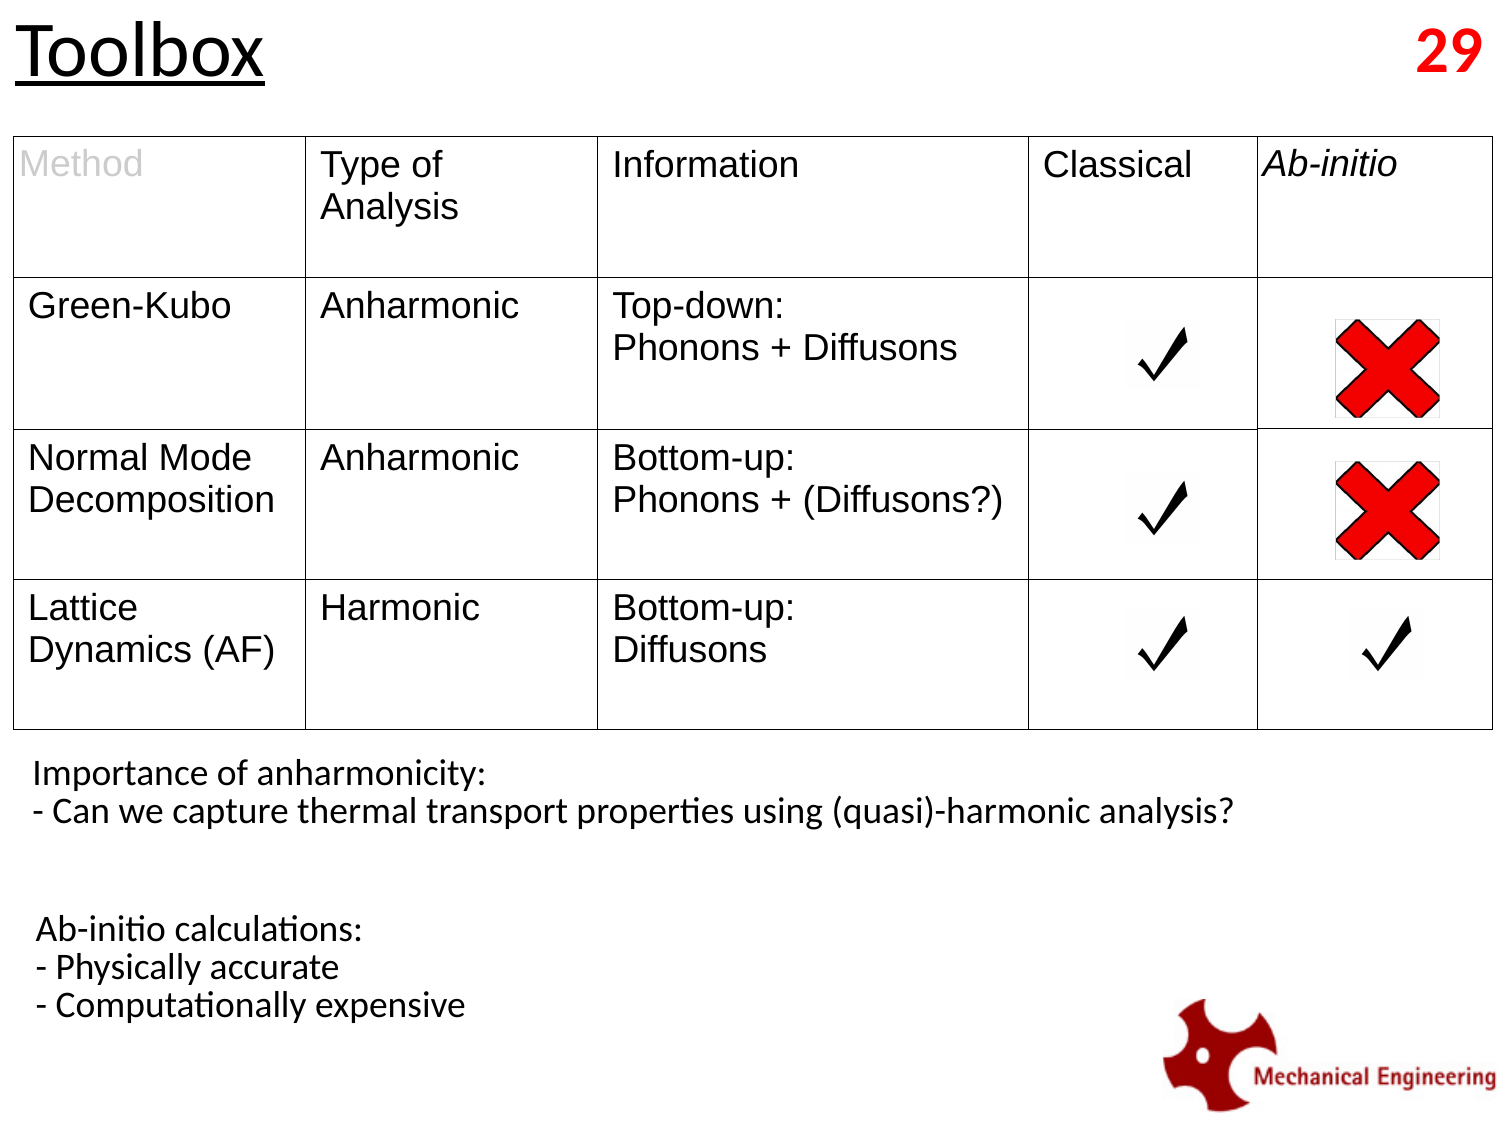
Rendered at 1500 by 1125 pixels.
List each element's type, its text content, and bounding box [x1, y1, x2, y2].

table_cell Anharmonic [306, 430, 597, 579]
picture [1124, 608, 1201, 679]
table_header Information [598, 137, 1028, 277]
table_cell [1029, 430, 1257, 579]
table_header Ab-initio [1258, 137, 1492, 277]
table_cell Top-down: Phonons + Diffusons [598, 278, 1028, 429]
table_header Method [14, 137, 305, 277]
picture [1124, 319, 1201, 389]
picture [1162, 999, 1497, 1113]
table_cell Normal Mode Decomposition [14, 430, 305, 579]
table_header Type of Analysis [306, 137, 597, 277]
table_cell Bottom-up: Phonons + (Diffusons?) [598, 430, 1028, 579]
table_cell Anharmonic [306, 278, 597, 429]
table_cell [1029, 580, 1257, 729]
table_cell [1029, 278, 1257, 429]
picture [1348, 608, 1425, 679]
table_cell [1258, 278, 1492, 428]
table_cell [1258, 580, 1492, 729]
table_cell [1258, 429, 1492, 579]
text_box Ab-initio calculations: - Physically accurate - Computationally expensive [20, 906, 1414, 1090]
table_cell Harmonic [306, 580, 597, 729]
text_box 29 [1400, 0, 1499, 93]
title Toolbox [0, 0, 1366, 150]
picture [1335, 319, 1440, 418]
table_cell Bottom-up: Diffusons [598, 580, 1028, 729]
table_cell Lattice Dynamics (AF) [14, 580, 305, 729]
table_cell Green-Kubo [14, 278, 305, 429]
picture [1335, 461, 1440, 560]
picture [1124, 473, 1201, 543]
text_box Importance of anharmonicity: - Can we capture thermal transport properties using (quasi)-harmonic analysis? [17, 750, 1411, 896]
table_header Classical [1029, 137, 1257, 277]
